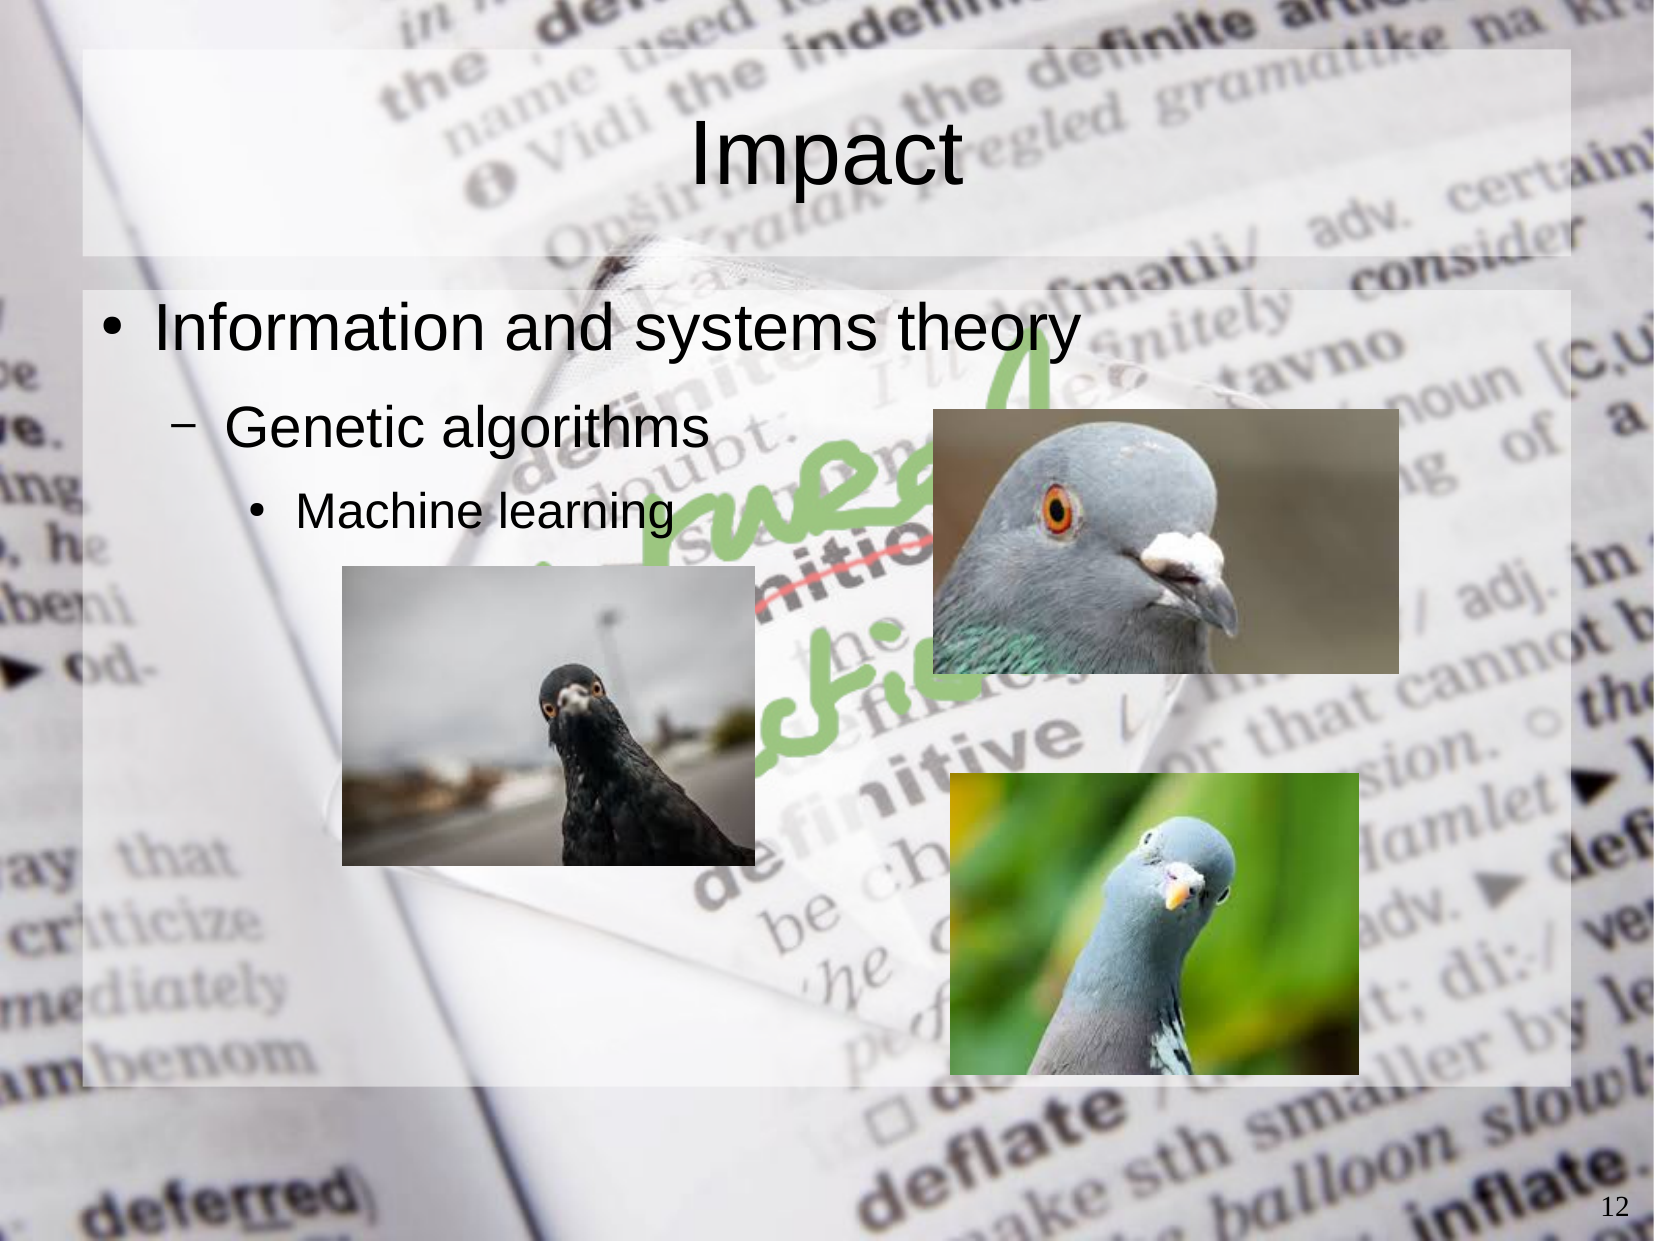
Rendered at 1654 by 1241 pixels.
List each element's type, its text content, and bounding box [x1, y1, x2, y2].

list Information and systems theory Genetic algorithms Machine learning [82, 290, 1571, 1087]
title Impact [82, 49, 1571, 257]
picture [0, 0, 1654, 1241]
